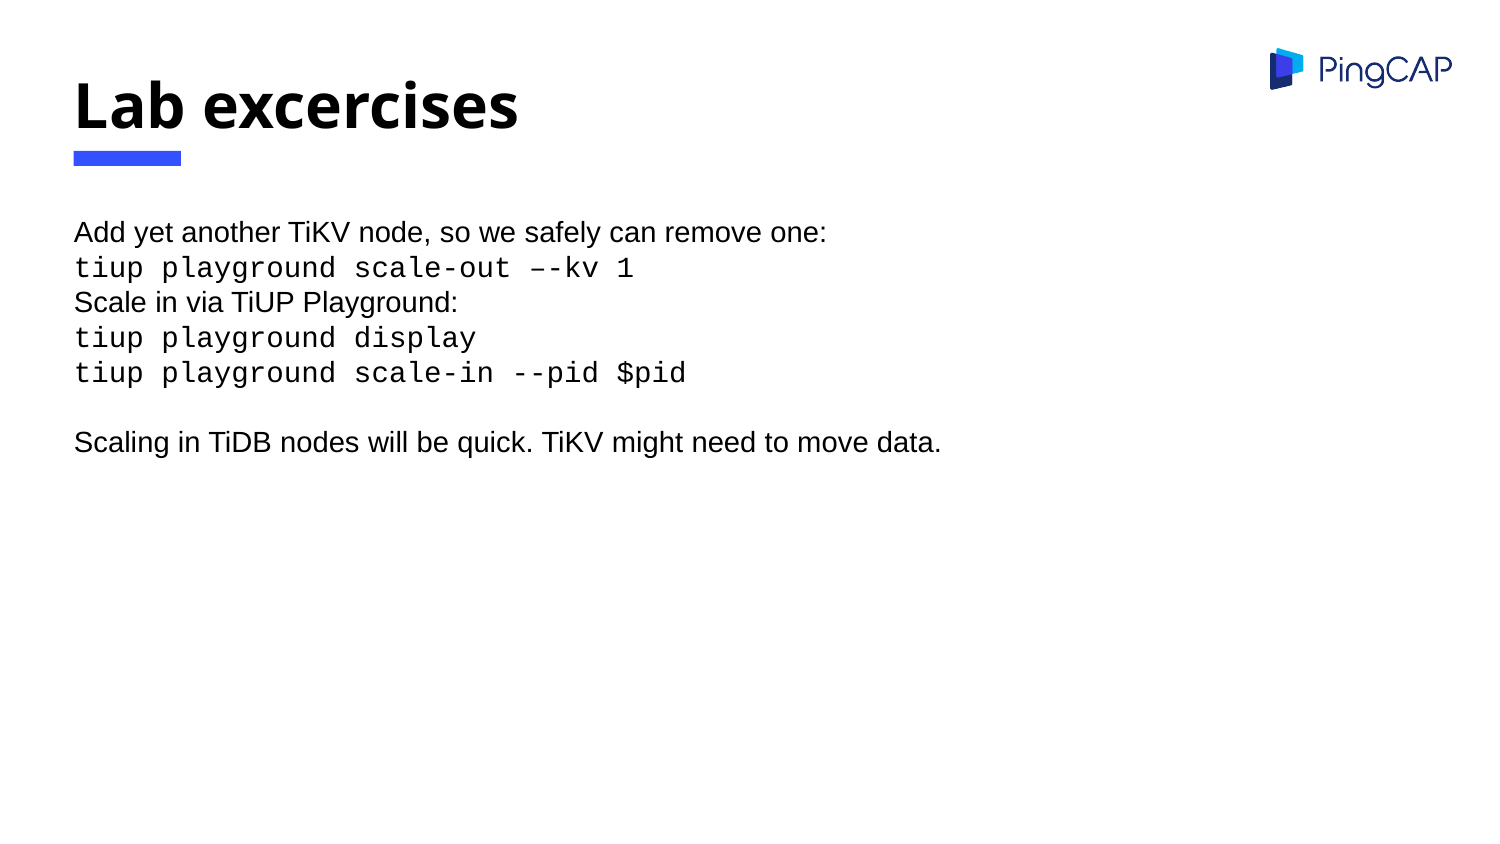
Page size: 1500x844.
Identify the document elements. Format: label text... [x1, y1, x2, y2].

text_box Add yet another TiKV node, so we safely can remove one: tiup playground scale-out –-kv 1 Scale in via TiUP Playground: tiup playground display tiup playground scale-in --pid $pid Scaling in TiDB nodes will be quick. TiKV might need to move data. [58, 198, 1226, 775]
text_box [73, 150, 181, 166]
text_box Lab excercises [58, 50, 925, 151]
picture [1270, 48, 1452, 90]
